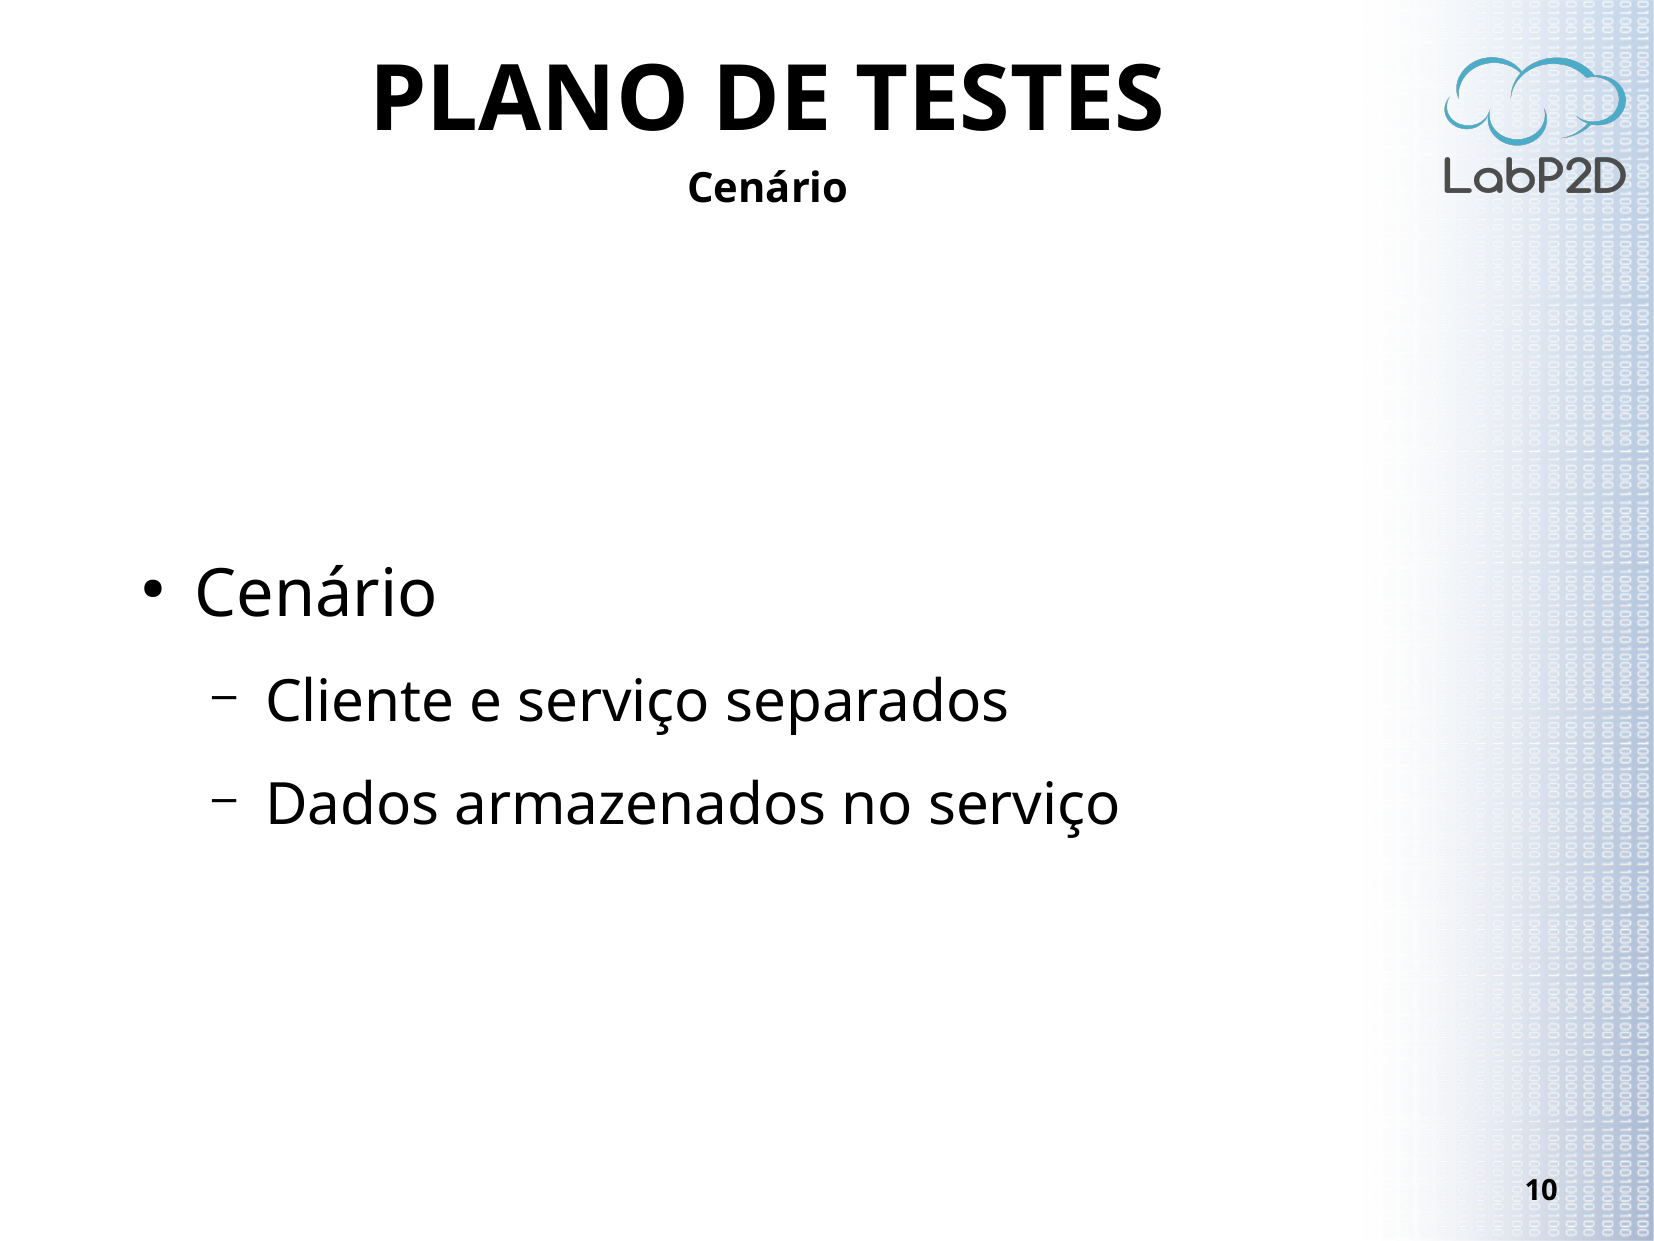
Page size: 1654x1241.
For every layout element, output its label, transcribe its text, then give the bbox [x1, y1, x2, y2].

picture [1360, 1, 1654, 1240]
list Cenário Cliente e serviço separados Dados armazenados no serviço [123, 271, 1406, 1116]
title PLANO DE TESTES Cenário [82, 19, 1453, 228]
